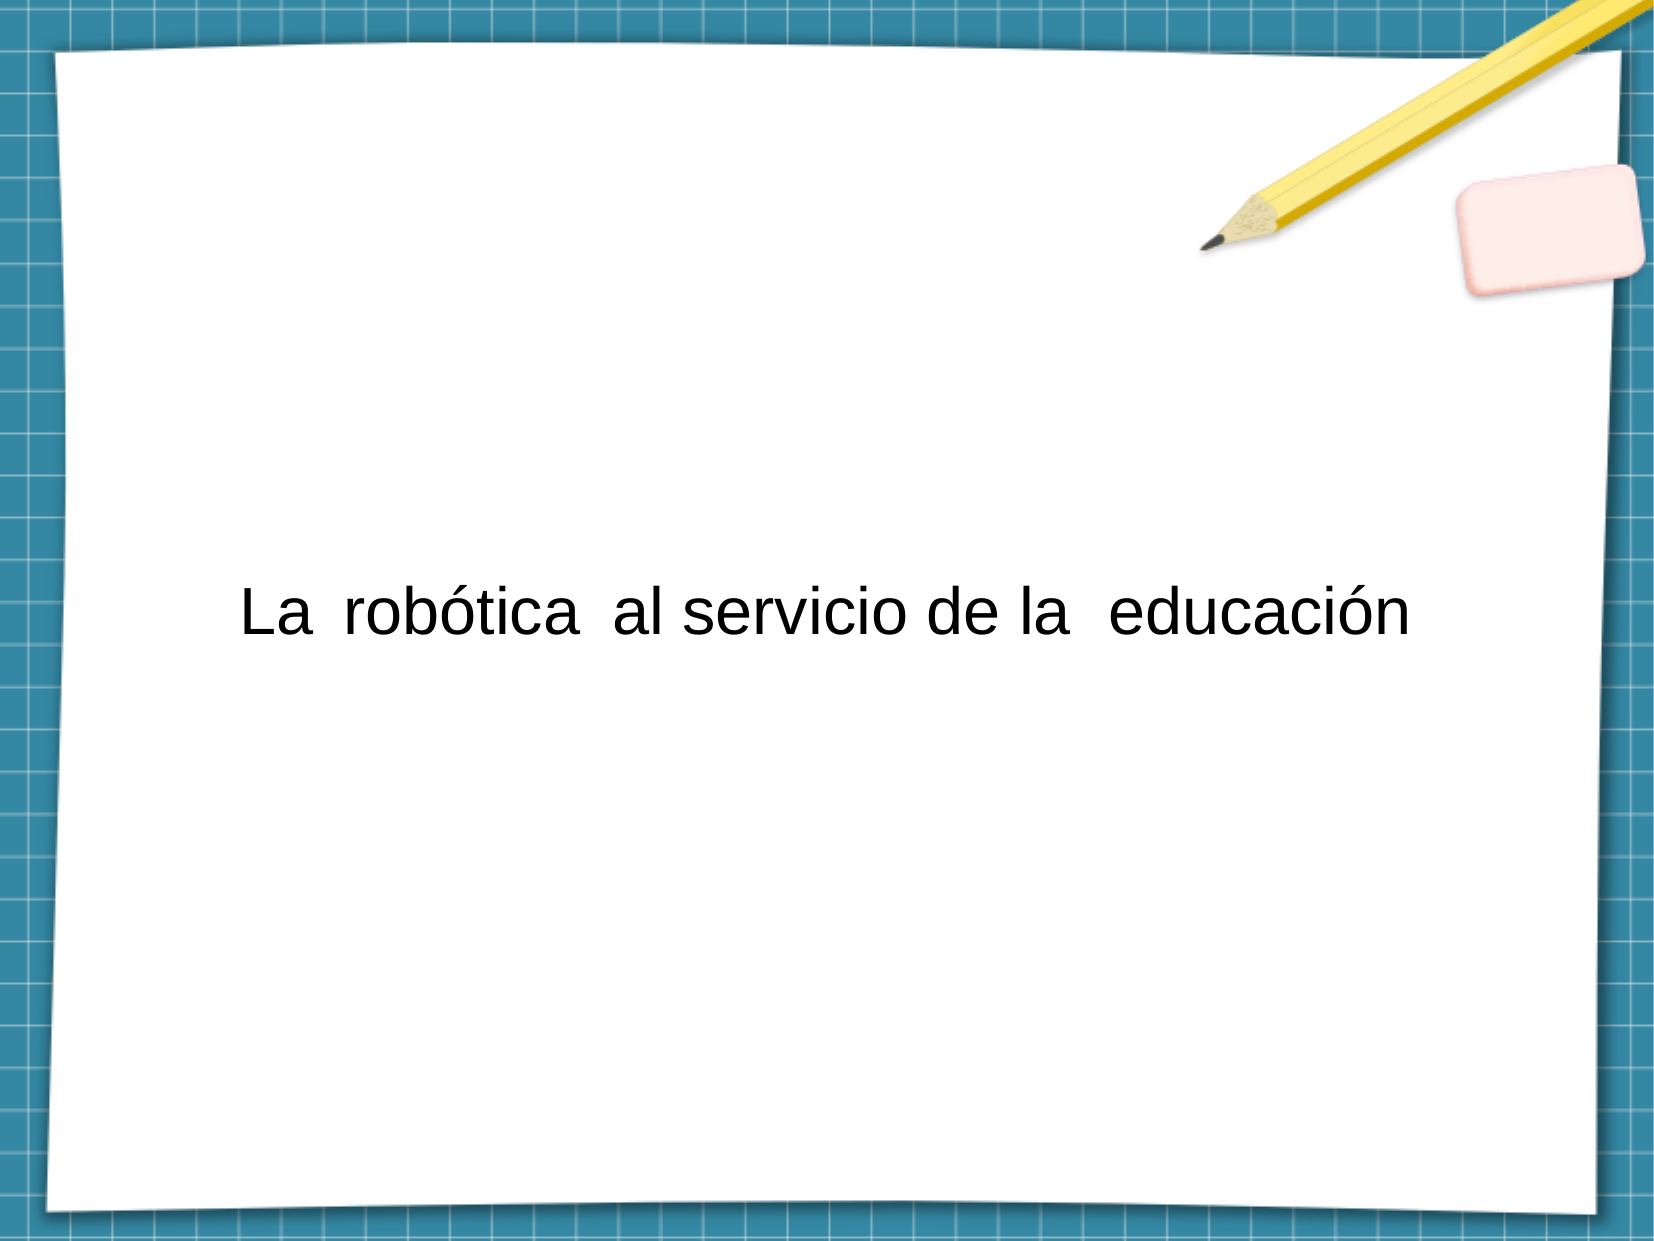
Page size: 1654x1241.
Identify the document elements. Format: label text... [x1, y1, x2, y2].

text_box La [224, 566, 367, 645]
text_box robótica [328, 566, 578, 650]
text_box educación [1074, 566, 1560, 645]
picture [0, 0, 1654, 1241]
text_box al servicio de la [578, 566, 1205, 686]
